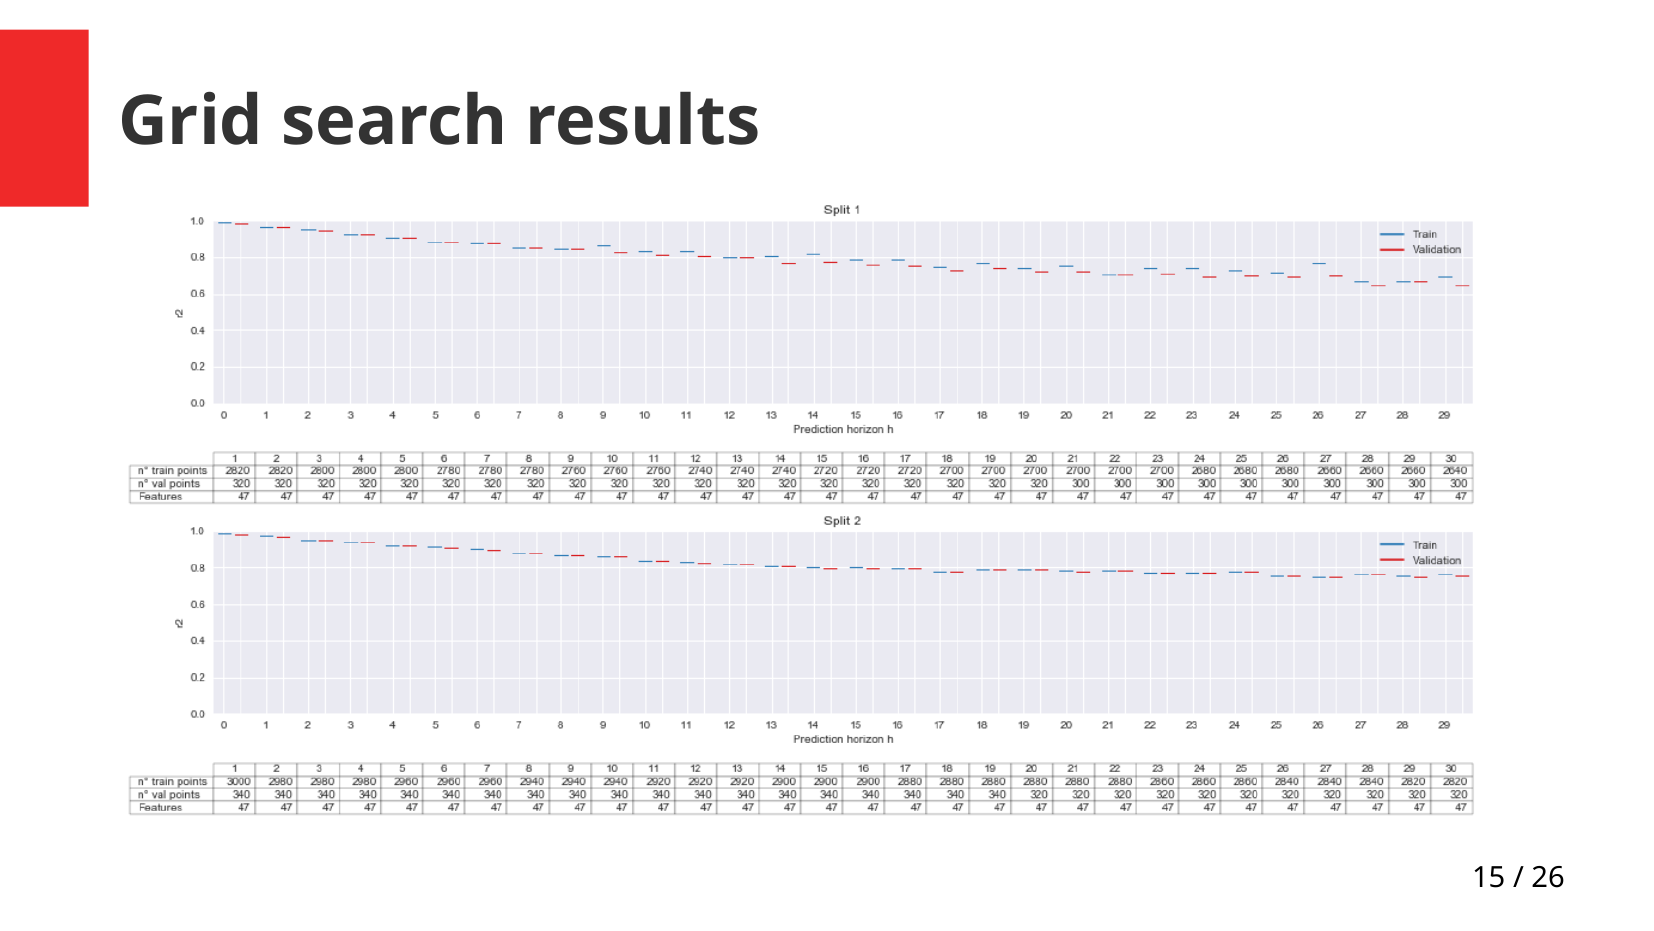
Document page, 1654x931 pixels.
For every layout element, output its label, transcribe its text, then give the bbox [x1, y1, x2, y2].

picture [101, 200, 1495, 821]
title Grid search results [118, 29, 1595, 207]
